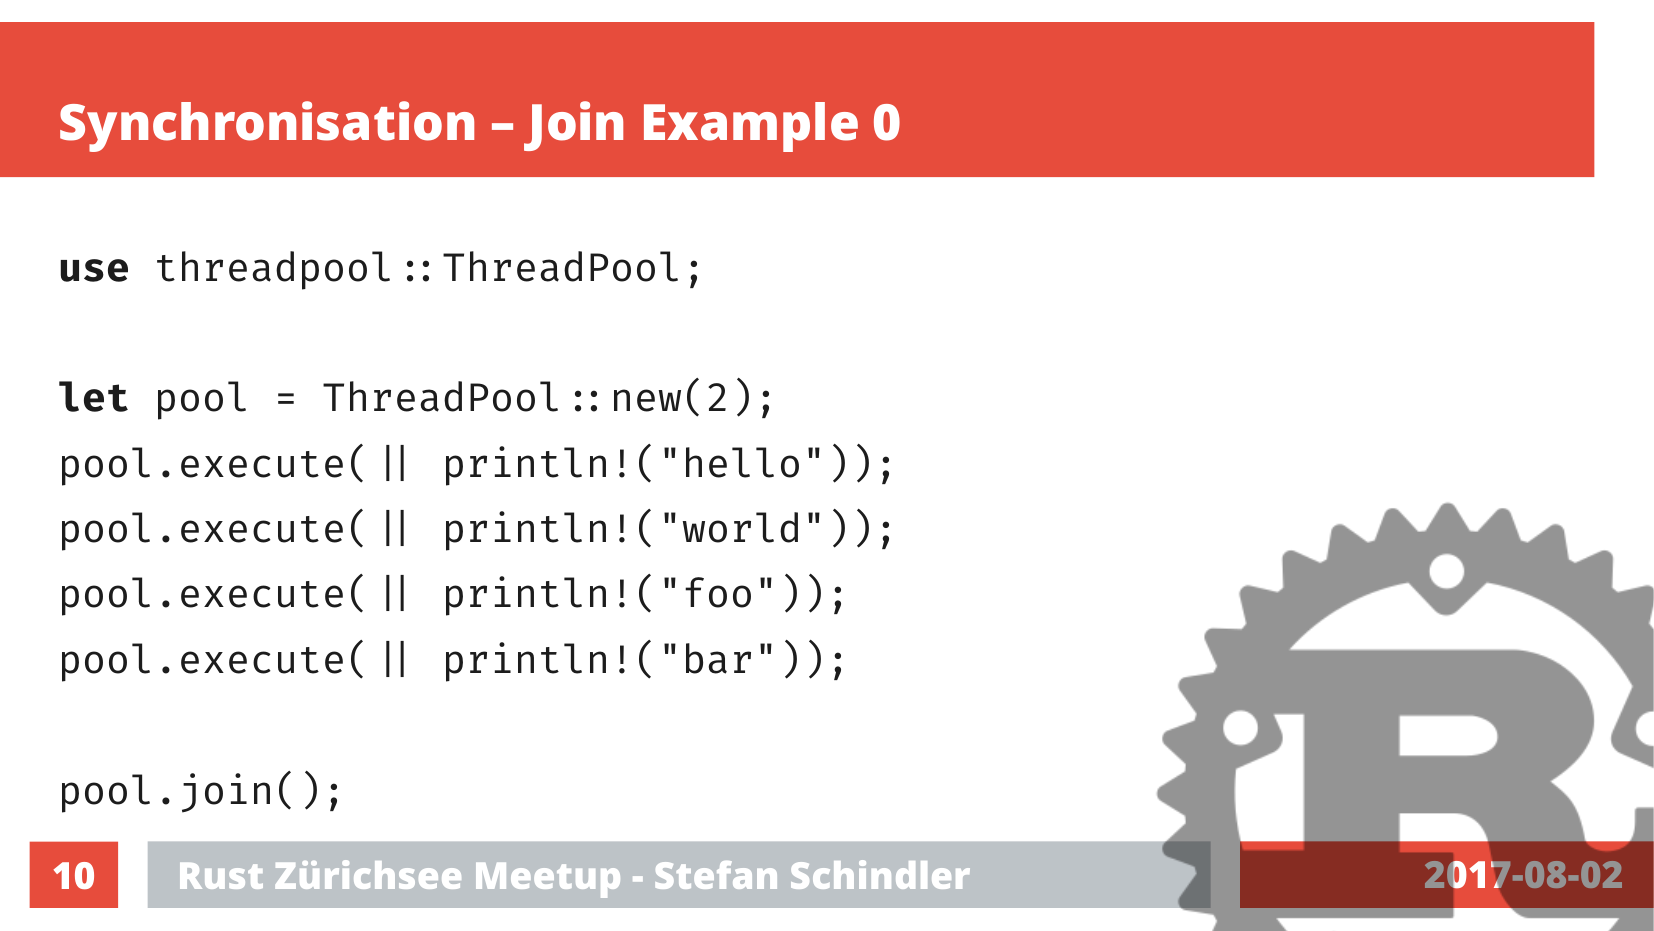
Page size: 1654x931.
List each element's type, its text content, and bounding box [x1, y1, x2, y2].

title Synchronisation – Join Example 0 [59, 44, 1595, 156]
picture [1053, 399, 1654, 931]
list use threadpool::ThreadPool; let pool = ThreadPool::new(2); pool.execute(|| println!("hello")); pool.execute(|| println!("world")); pool.execute(|| println!("foo")); pool.execute(|| println!("bar")); pool.join(); [59, 243, 1565, 820]
